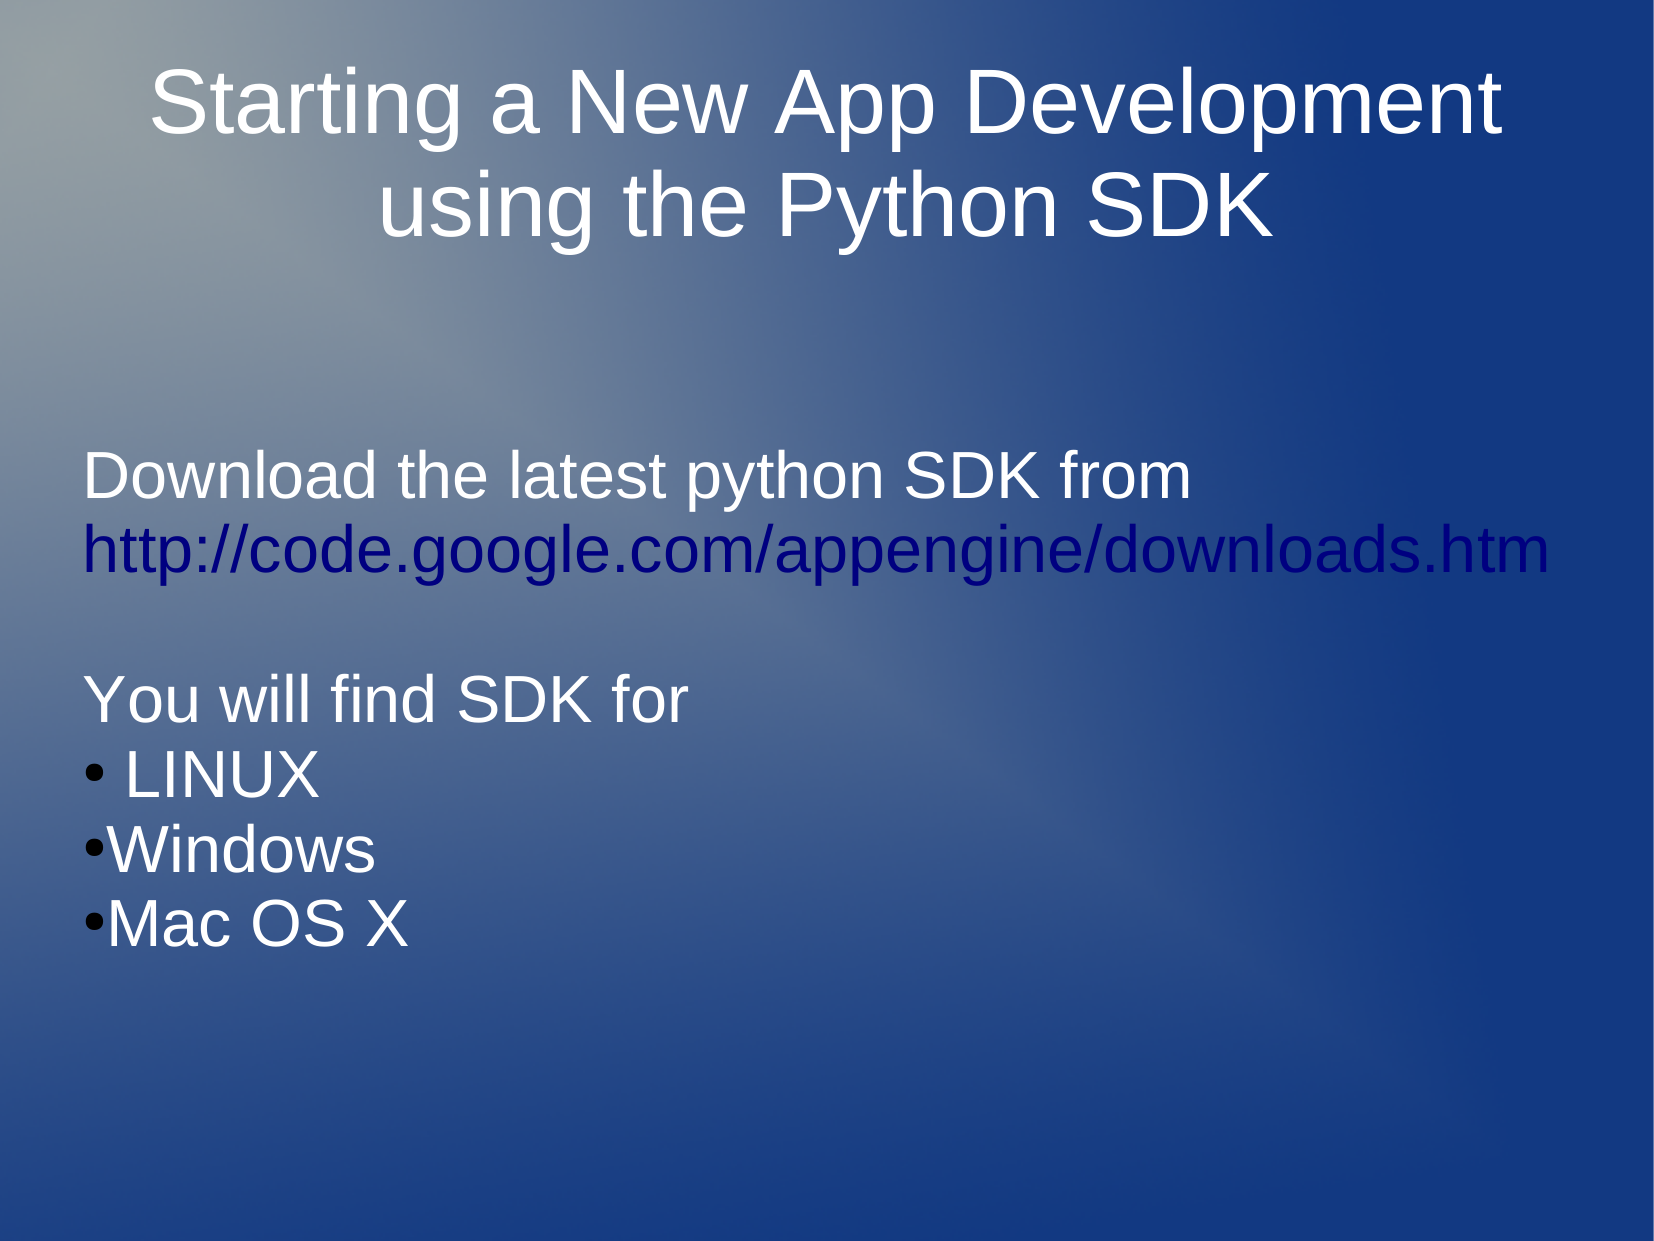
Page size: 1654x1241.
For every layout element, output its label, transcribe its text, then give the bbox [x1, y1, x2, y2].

picture [0, 0, 1654, 1241]
title Starting a New App Development using the Python SDK [82, 50, 1571, 256]
subtitle Download the latest python SDK from http://code.google.com/appengine/downloads.htm You will find SDK for LINUX Windows Mac OS X [82, 297, 1571, 1102]
